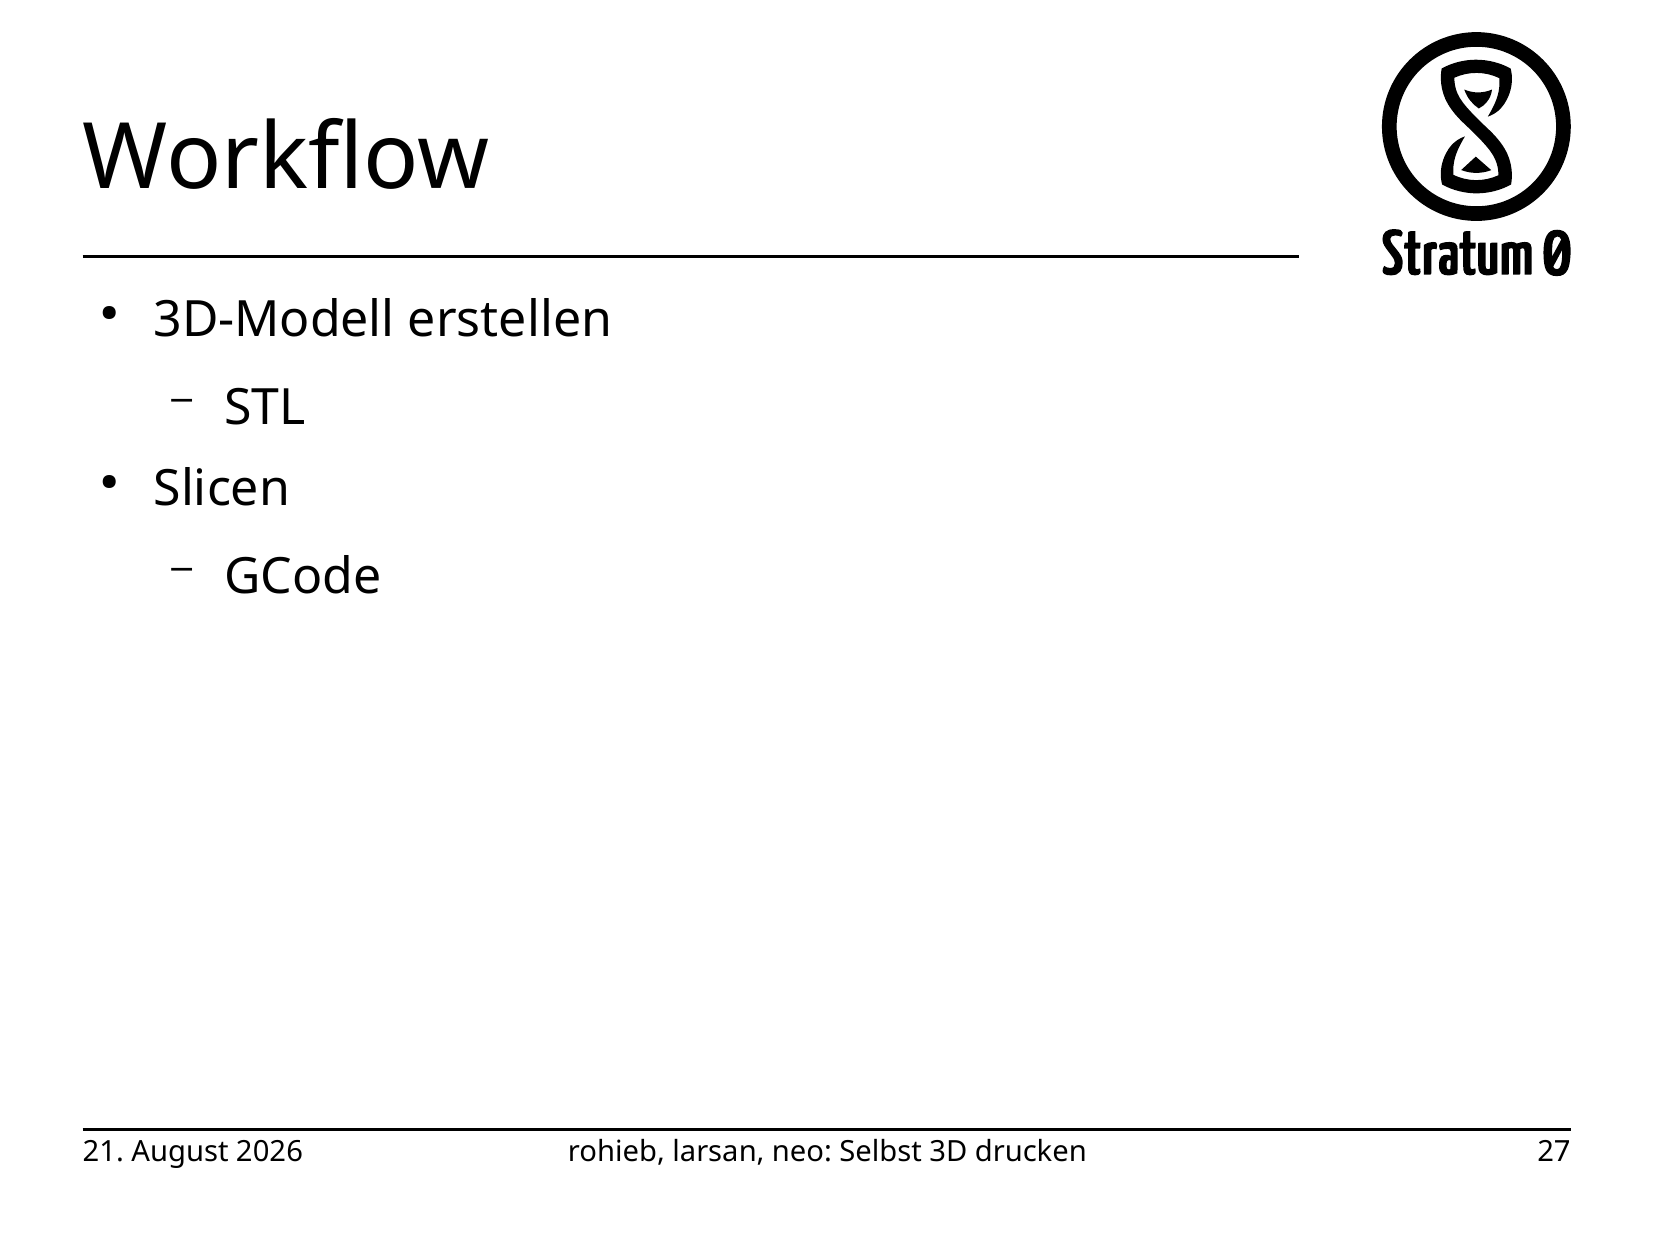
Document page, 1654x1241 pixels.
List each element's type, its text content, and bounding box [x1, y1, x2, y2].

list 3D-Modell erstellen STL Slicen GCode [82, 290, 1538, 1010]
title Workflow [82, 49, 1300, 257]
